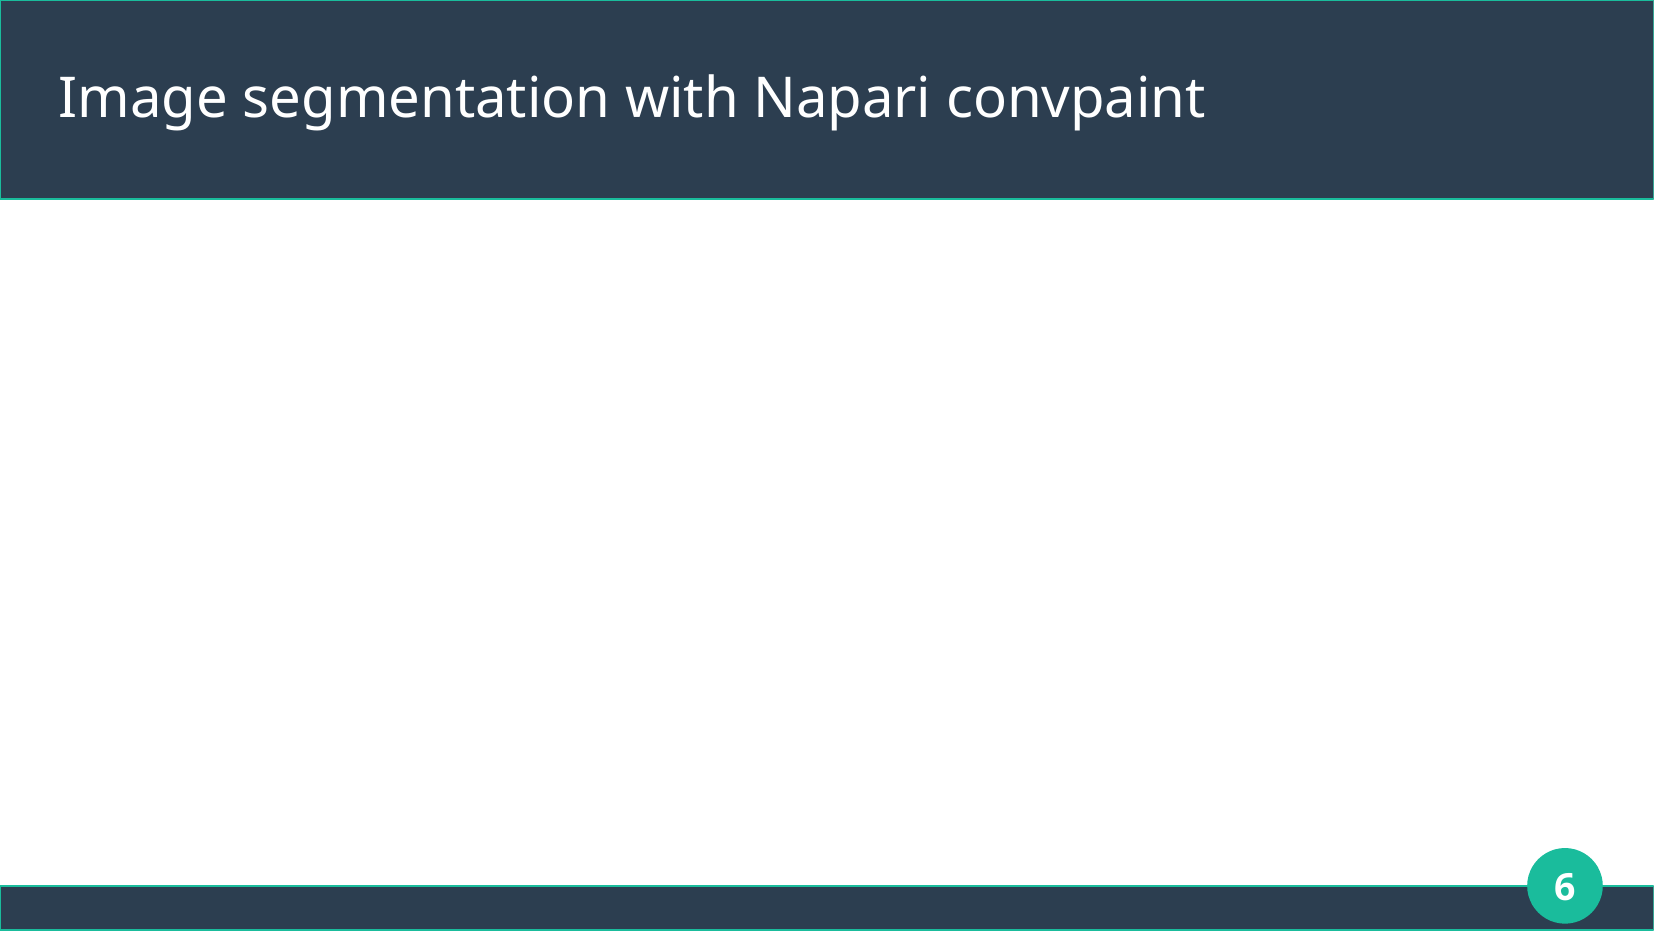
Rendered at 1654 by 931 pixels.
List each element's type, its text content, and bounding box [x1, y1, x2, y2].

title Image segmentation with Napari convpaint [59, 37, 1595, 155]
text_box [301, 191, 1352, 892]
